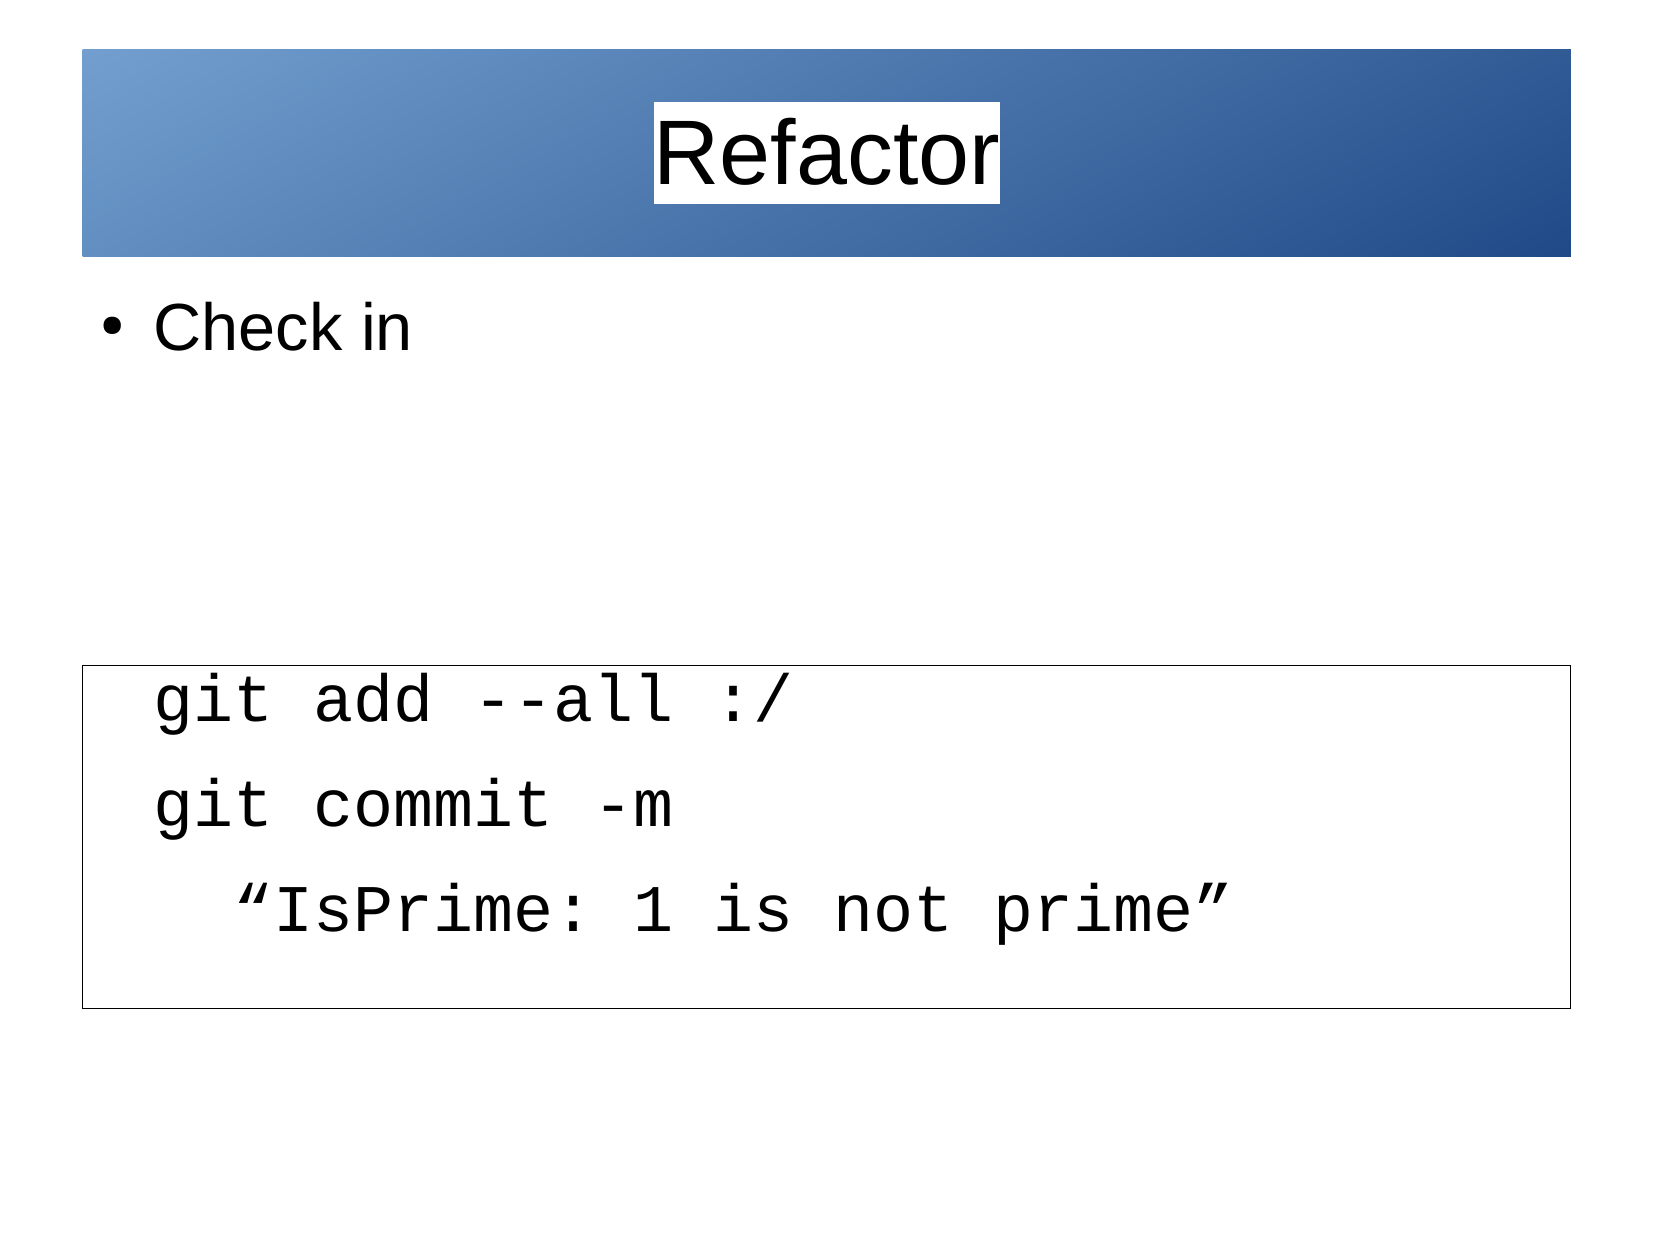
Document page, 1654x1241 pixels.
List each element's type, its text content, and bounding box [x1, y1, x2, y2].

list git add --all :/ git commit -m “IsPrime: 1 is not prime” [82, 665, 1571, 1009]
title Refactor [82, 49, 1571, 257]
list Check in [82, 290, 1571, 634]
